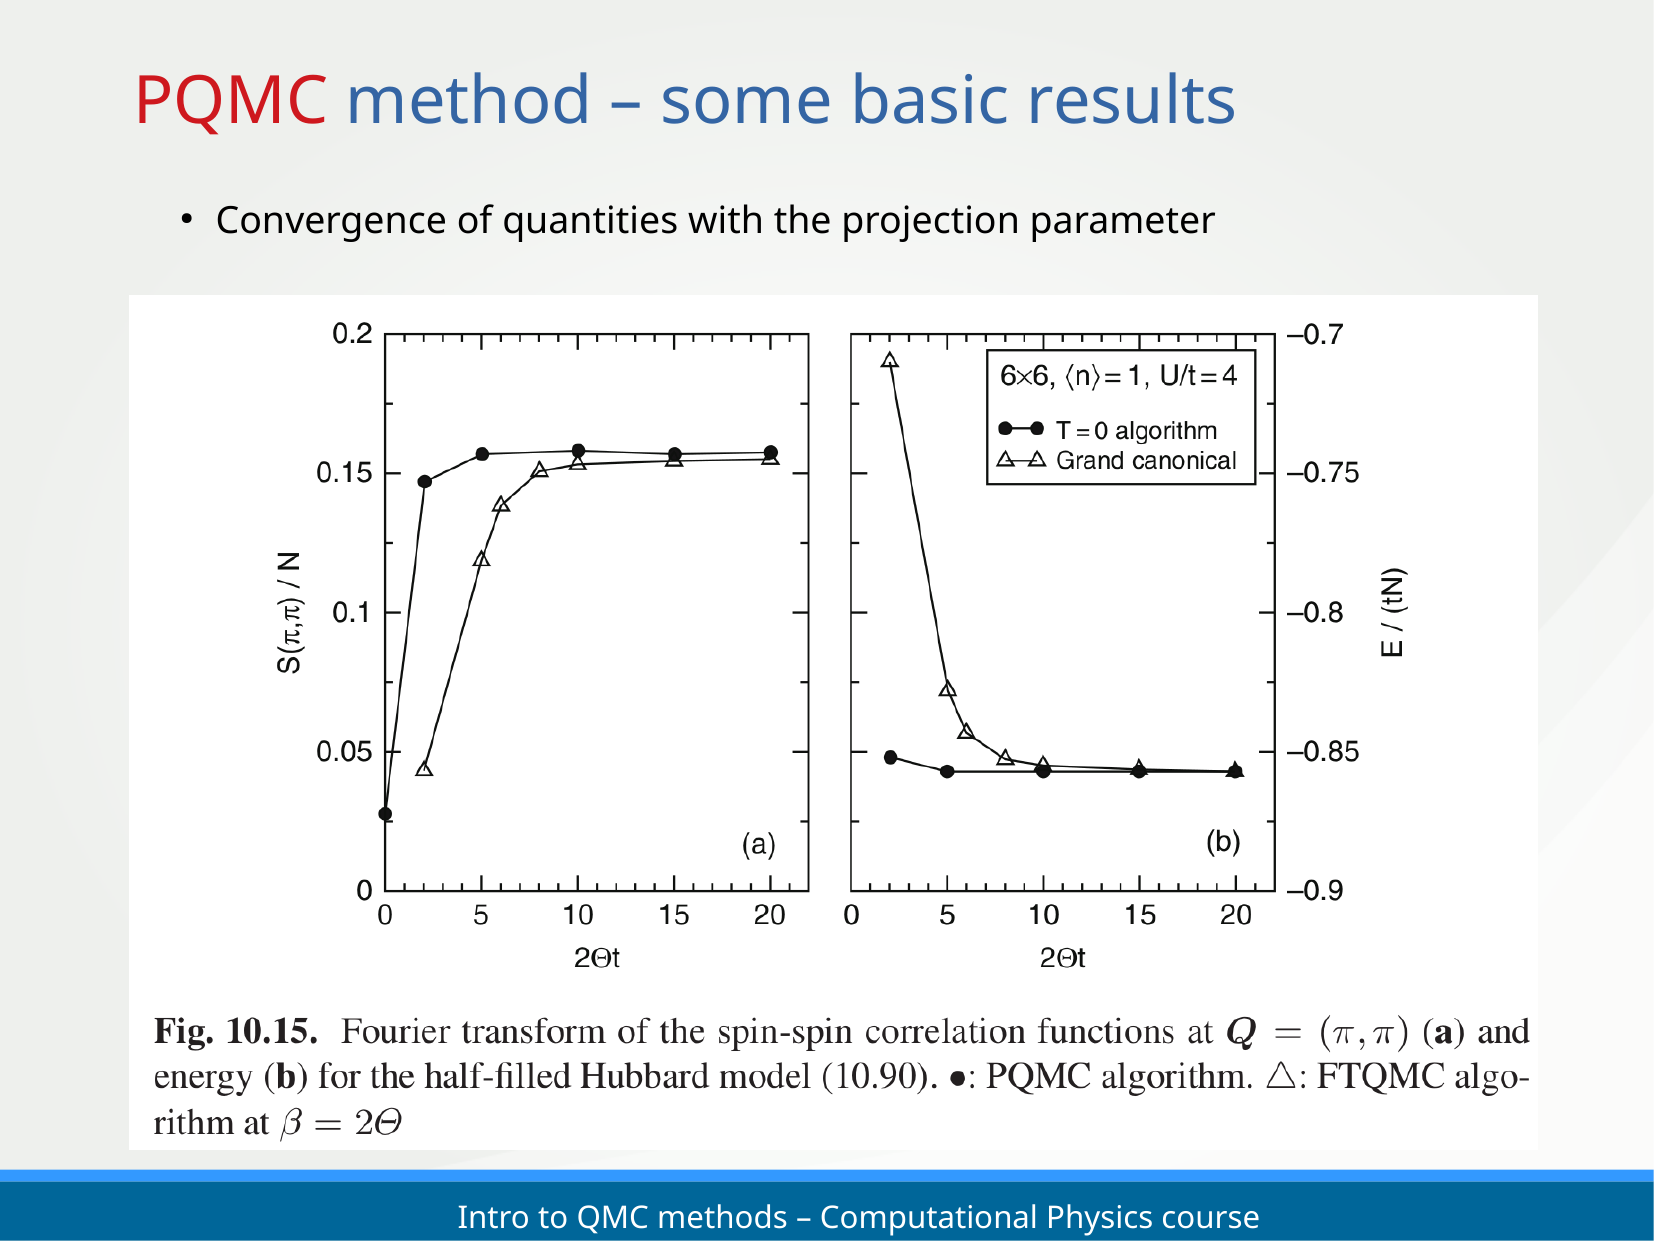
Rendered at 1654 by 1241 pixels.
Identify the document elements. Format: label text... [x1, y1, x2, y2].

picture [0, 0, 1654, 1169]
text_box PQMC method – some basic results [82, 45, 1624, 187]
text_box Convergence of quantities with the projection parameter [165, 186, 1216, 244]
